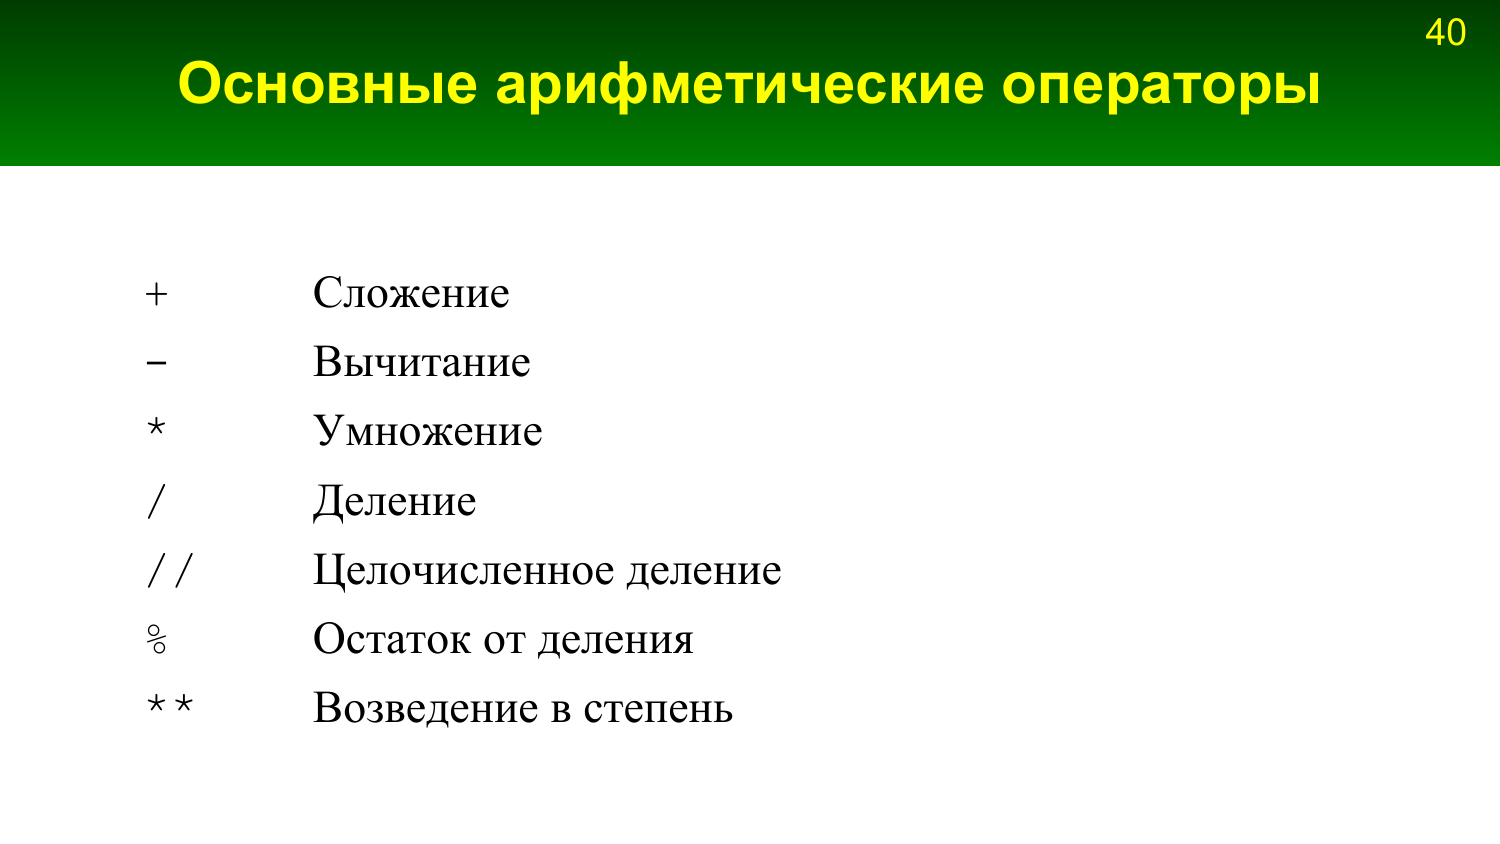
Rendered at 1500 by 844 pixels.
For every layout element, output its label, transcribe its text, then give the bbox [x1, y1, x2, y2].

table_cell Остаток от деления [286, 602, 1403, 672]
table_cell Умножение [286, 395, 1403, 464]
table_cell - [128, 325, 286, 395]
table_cell / [128, 464, 286, 533]
table_cell Возведение в степень [286, 672, 1403, 741]
table_cell % [128, 602, 286, 672]
table_header + [128, 256, 286, 325]
table_cell * [128, 395, 286, 464]
table_cell Вычитание [286, 325, 1403, 395]
table_header Сложение [286, 256, 1403, 325]
title Основные арифметические операторы [112, 0, 1388, 169]
table_cell // [128, 533, 286, 602]
table_cell Деление [286, 464, 1403, 533]
table_cell Целочисленное деление [286, 533, 1403, 602]
table_cell ** [128, 672, 286, 741]
